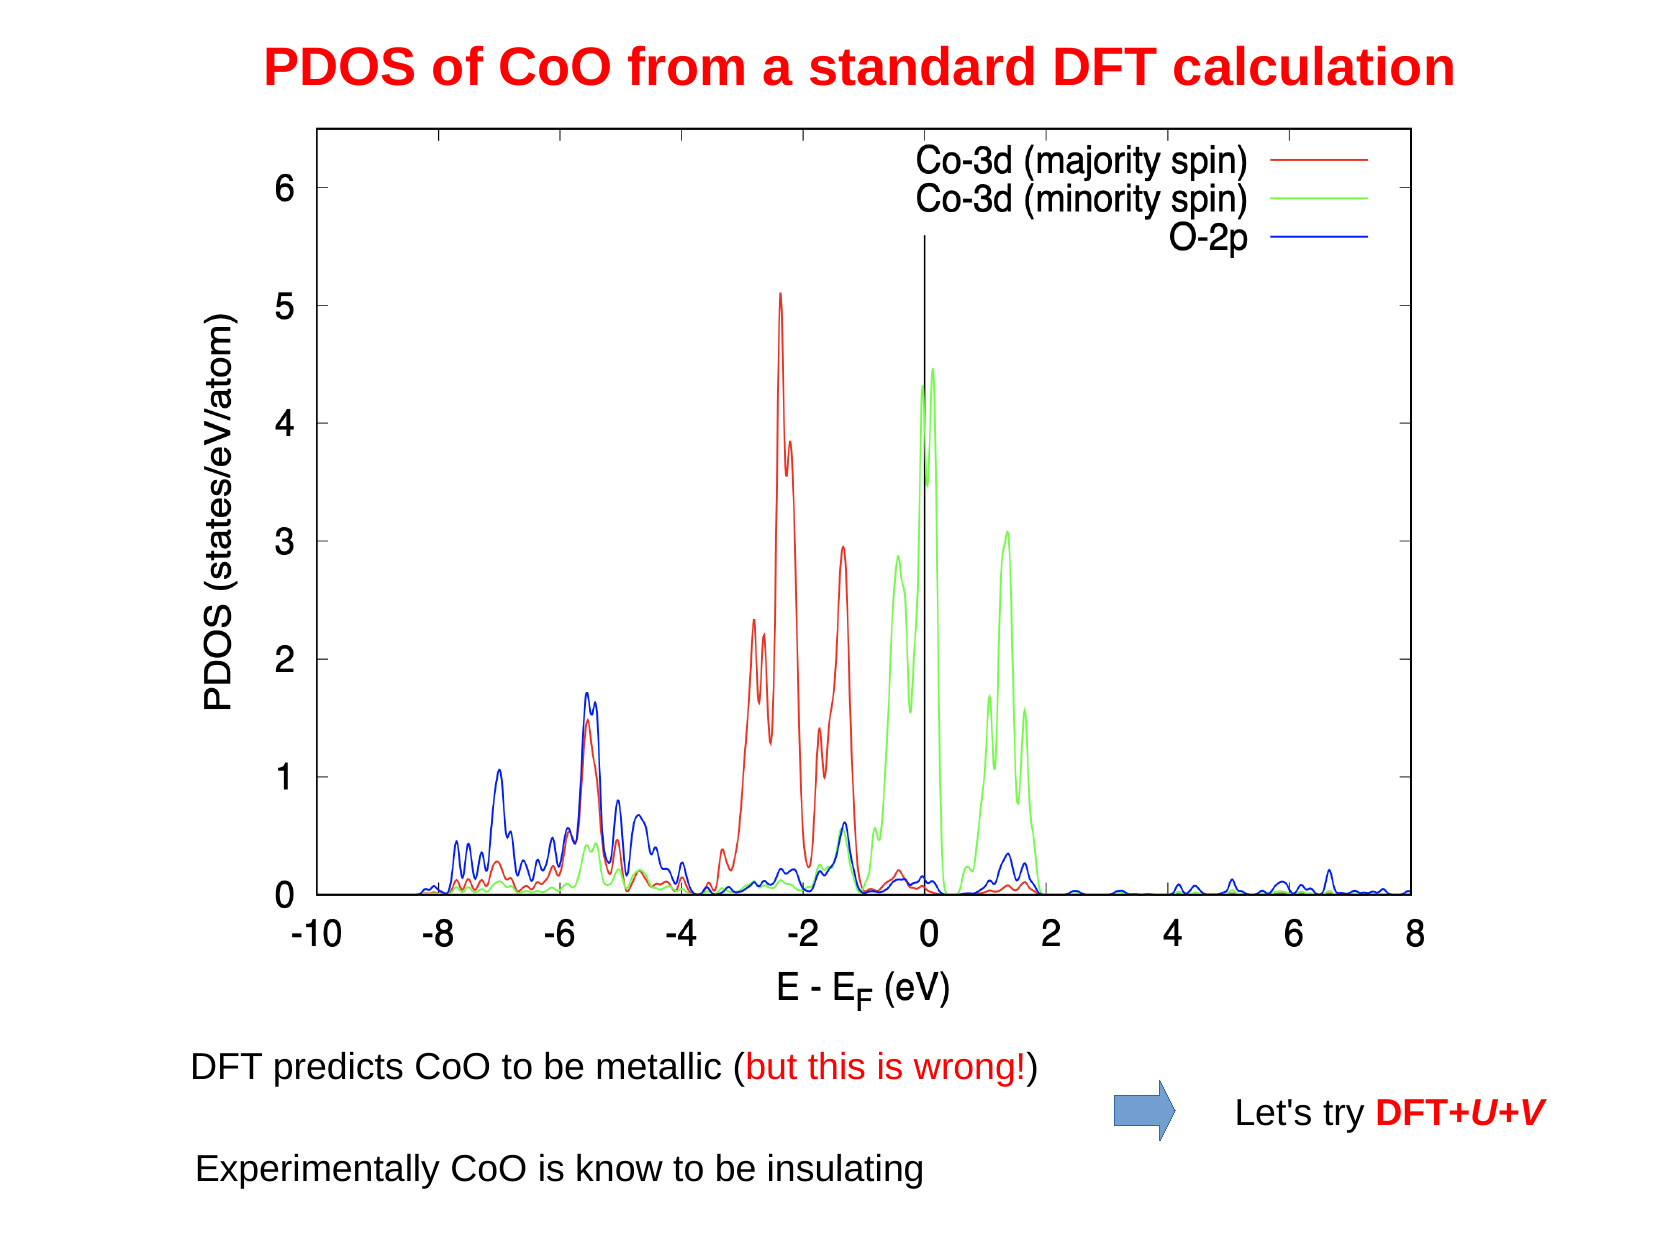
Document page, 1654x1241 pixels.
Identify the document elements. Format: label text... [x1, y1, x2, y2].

picture [195, 121, 1432, 1021]
text_box Experimentally CoO is know to be insulating [180, 1140, 942, 1198]
text_box DFT predicts CoO to be metallic (but this is wrong!) [175, 1038, 1056, 1096]
title PDOS of CoO from a standard DFT calculation [116, 0, 1605, 130]
text_box Let's try DFT+U+V [1219, 1083, 1559, 1141]
text_box [1114, 1080, 1176, 1141]
